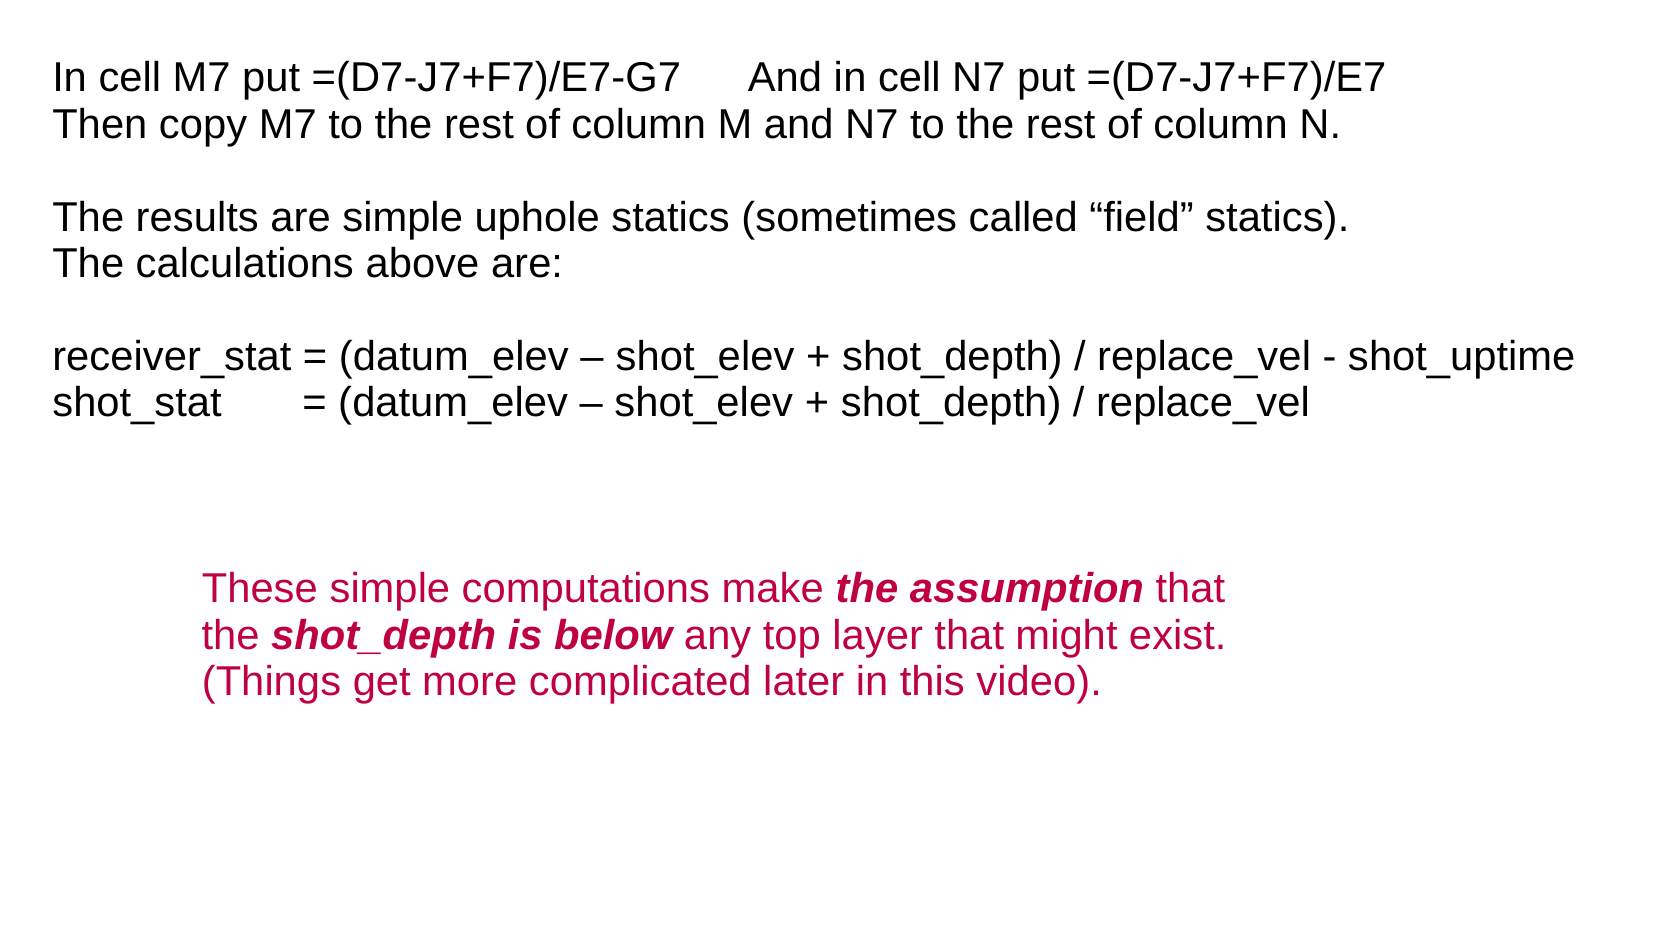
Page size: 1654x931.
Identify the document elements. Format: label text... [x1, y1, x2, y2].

text_box In cell M7 put =(D7-J7+F7)/E7-G7 And in cell N7 put =(D7-J7+F7)/E7 Then copy M7 to the rest of column M and N7 to the rest of column N. The results are simple uphole statics (sometimes called “field” statics). The calculations above are: receiver_stat = (datum_elev – shot_elev + shot_depth) / replace_vel - shot_uptime shot_stat = (datum_elev – shot_elev + shot_depth) / replace_vel These simple computations make the assumption that the shot_depth is below any top layer that might exist. (Things get more complicated later in this video). [37, 0, 1654, 931]
